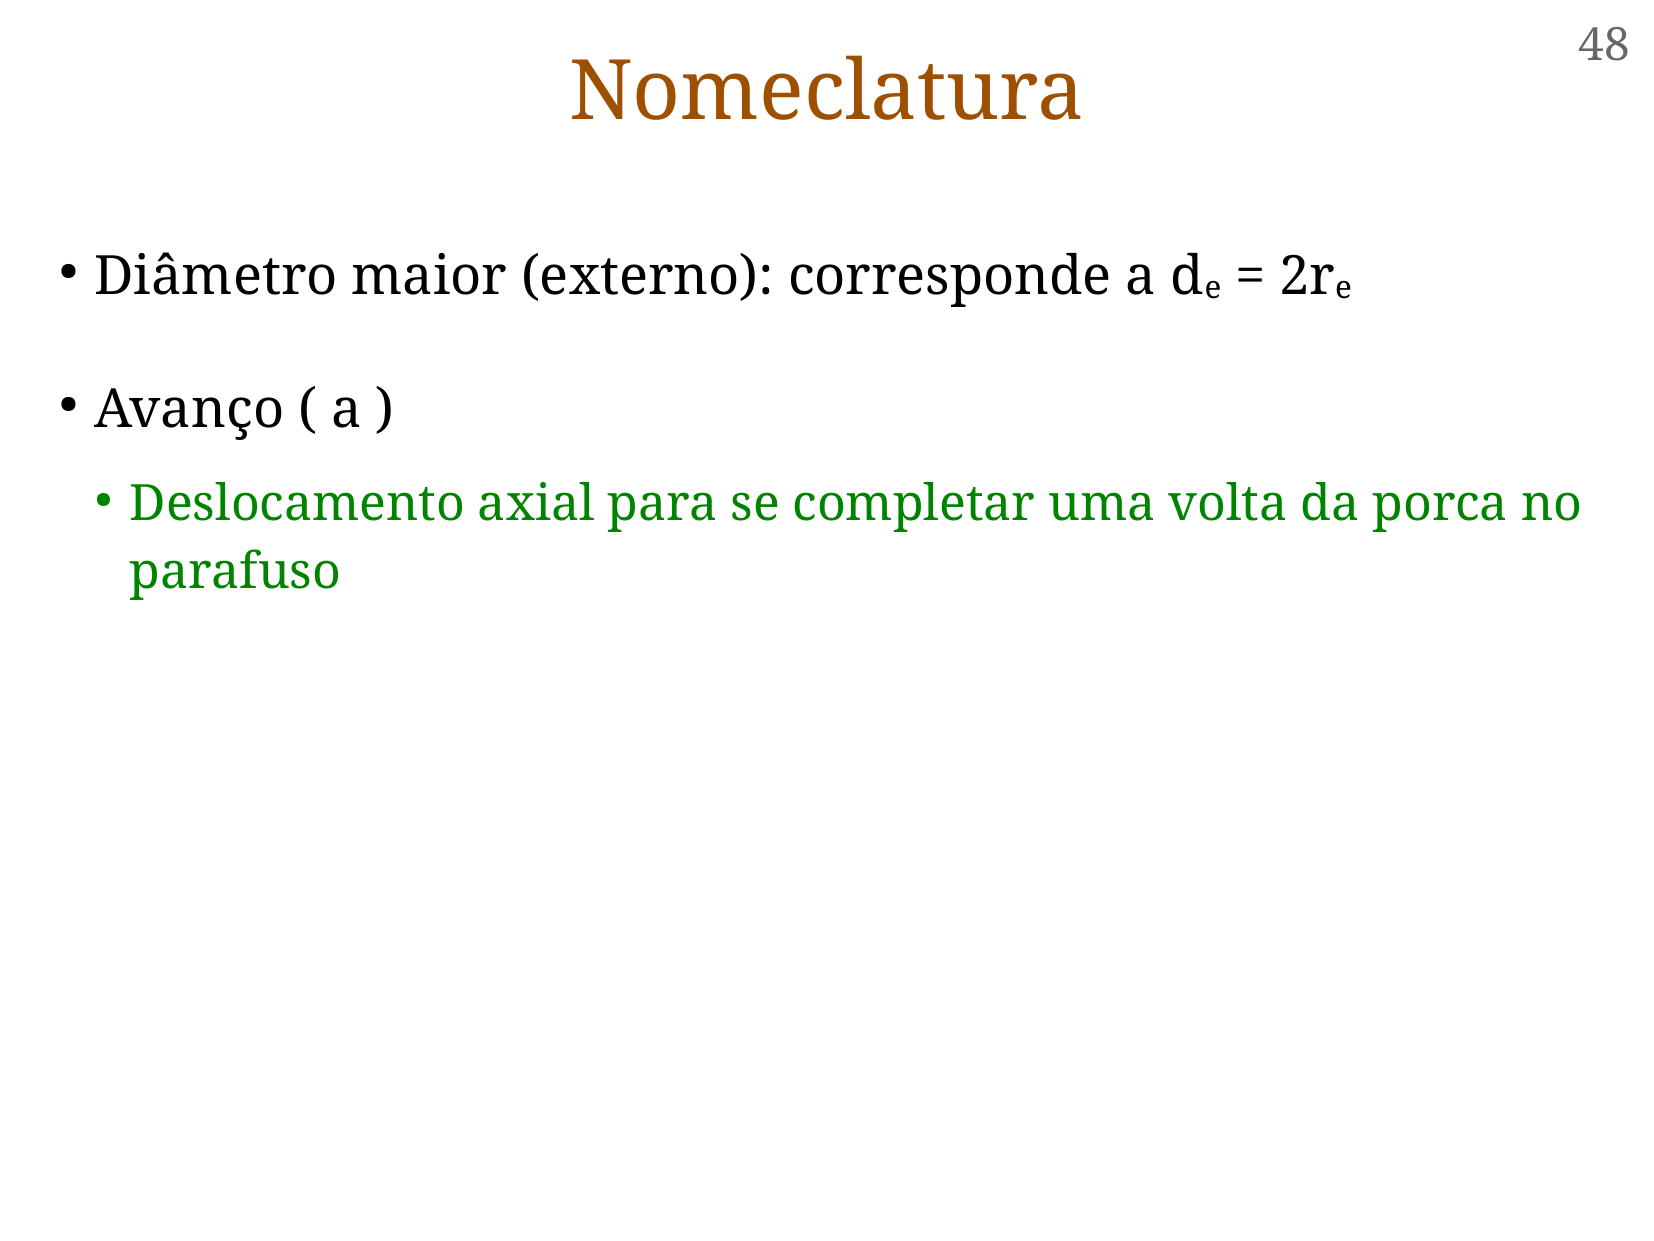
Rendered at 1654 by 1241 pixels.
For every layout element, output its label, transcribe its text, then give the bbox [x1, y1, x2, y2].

list Diâmetro maior (externo): corresponde a de = 2re Avanço ( a ) Deslocamento axial para se completar uma volta da porca no parafuso [59, 236, 1595, 1211]
title Nomeclatura [59, 29, 1595, 148]
